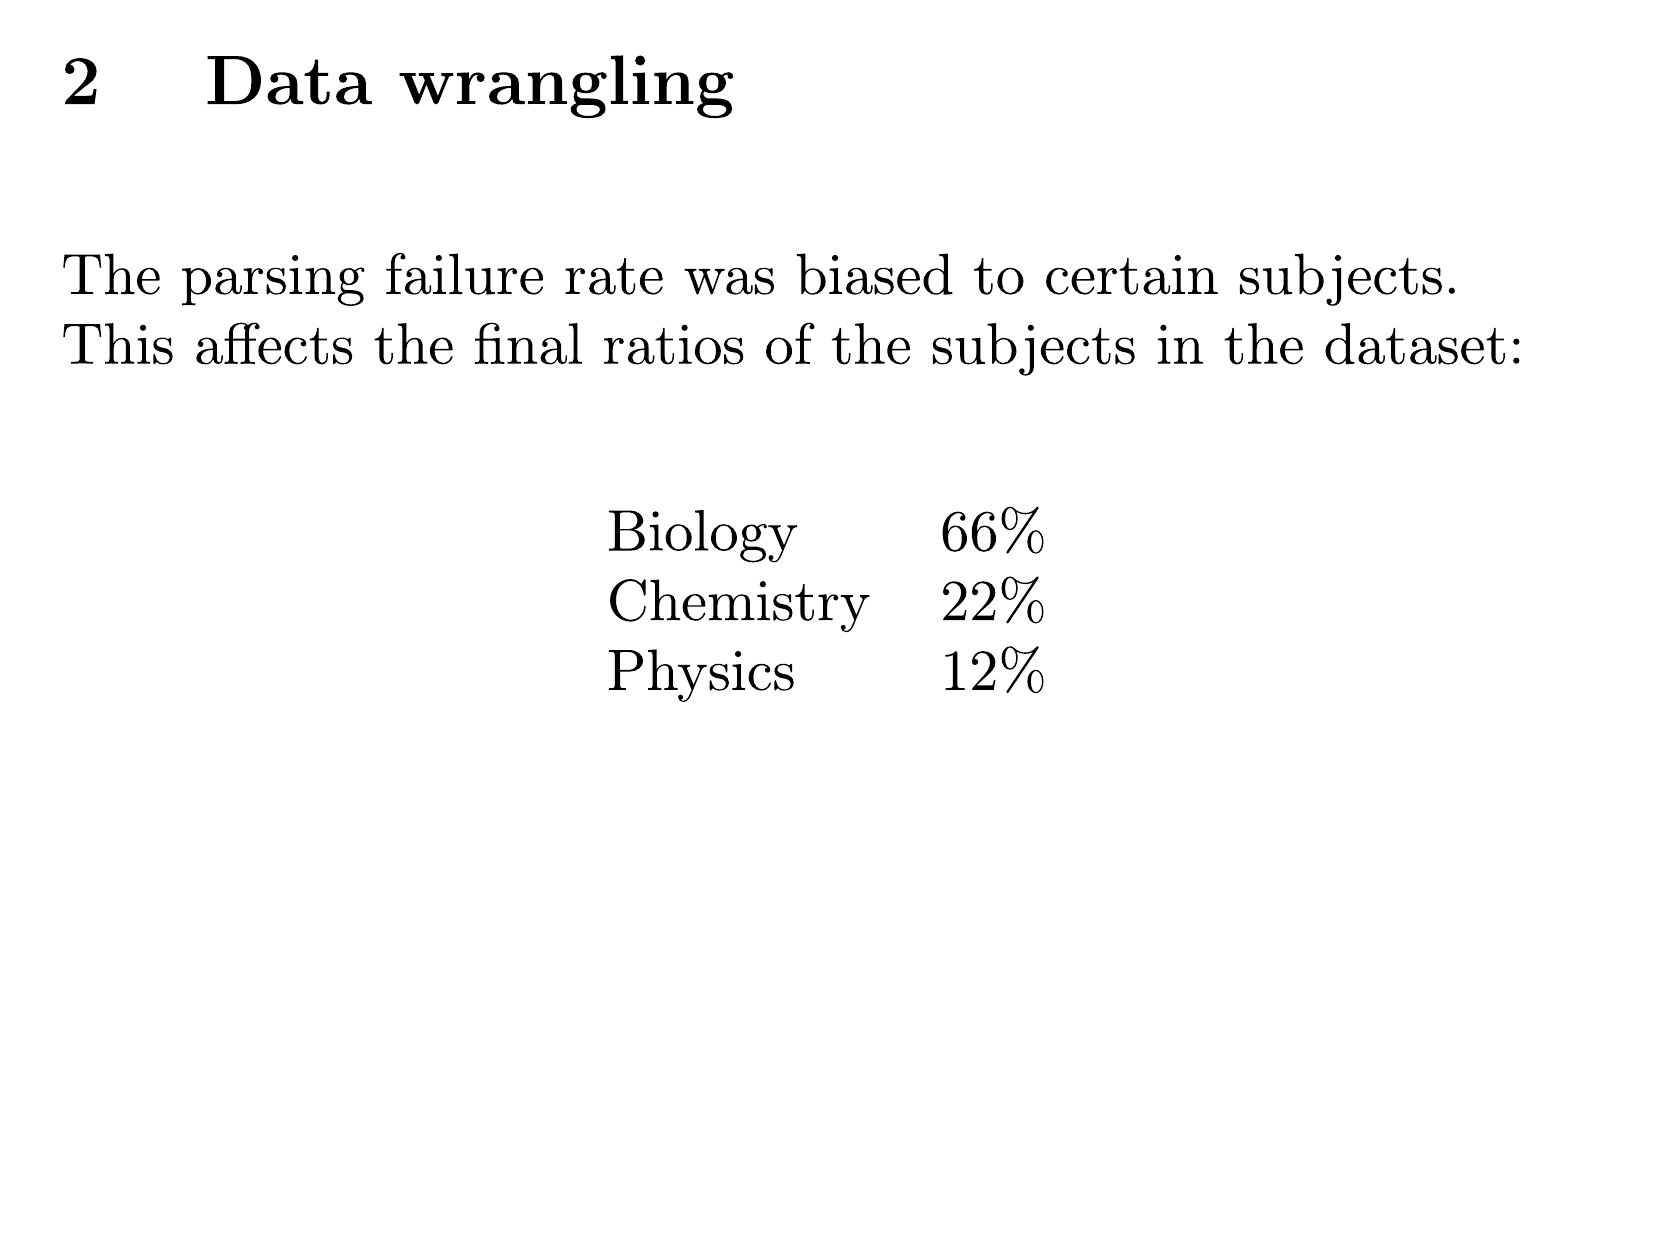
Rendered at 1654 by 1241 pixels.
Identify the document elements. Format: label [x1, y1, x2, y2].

text_box [61, 55, 1525, 376]
text_box [606, 506, 1047, 702]
